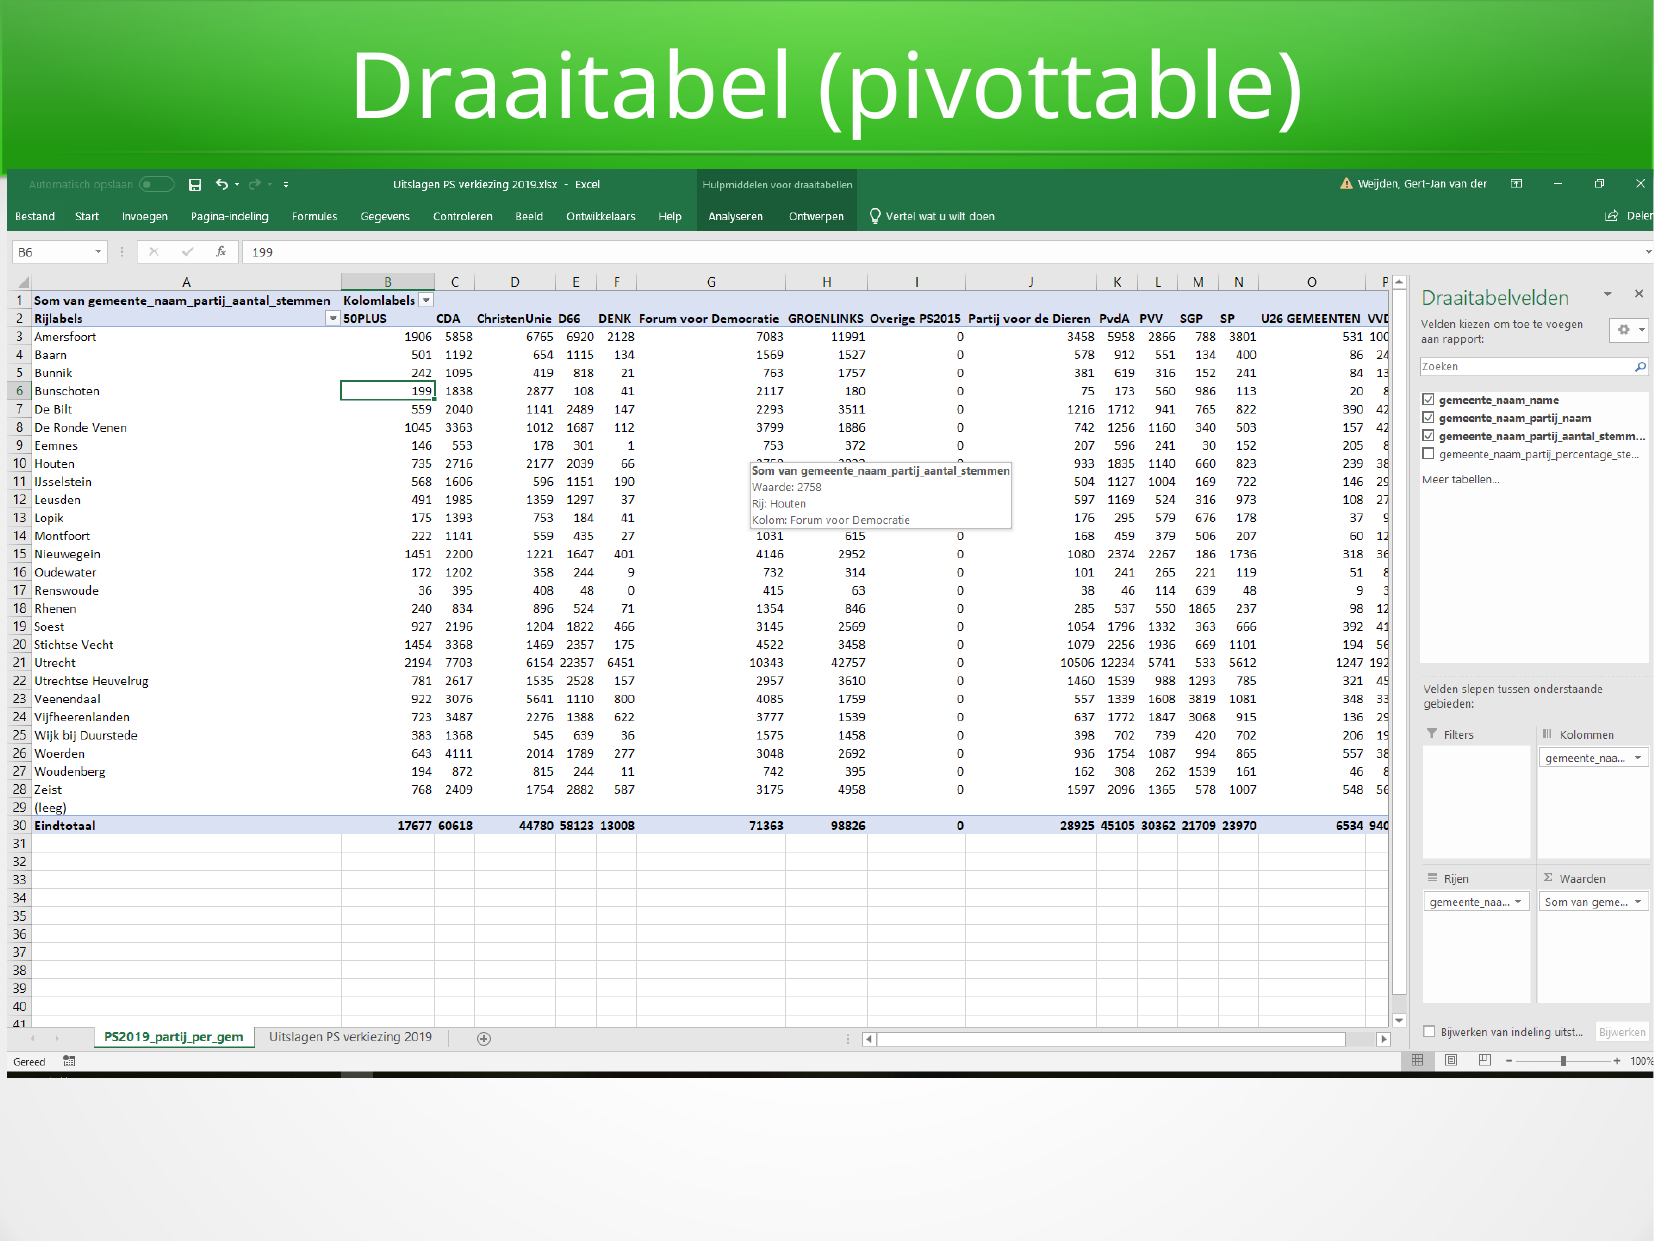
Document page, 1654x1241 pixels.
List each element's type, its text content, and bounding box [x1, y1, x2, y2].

picture [0, 0, 1654, 1241]
title Draaitabel (pivottable) [82, 11, 1571, 154]
